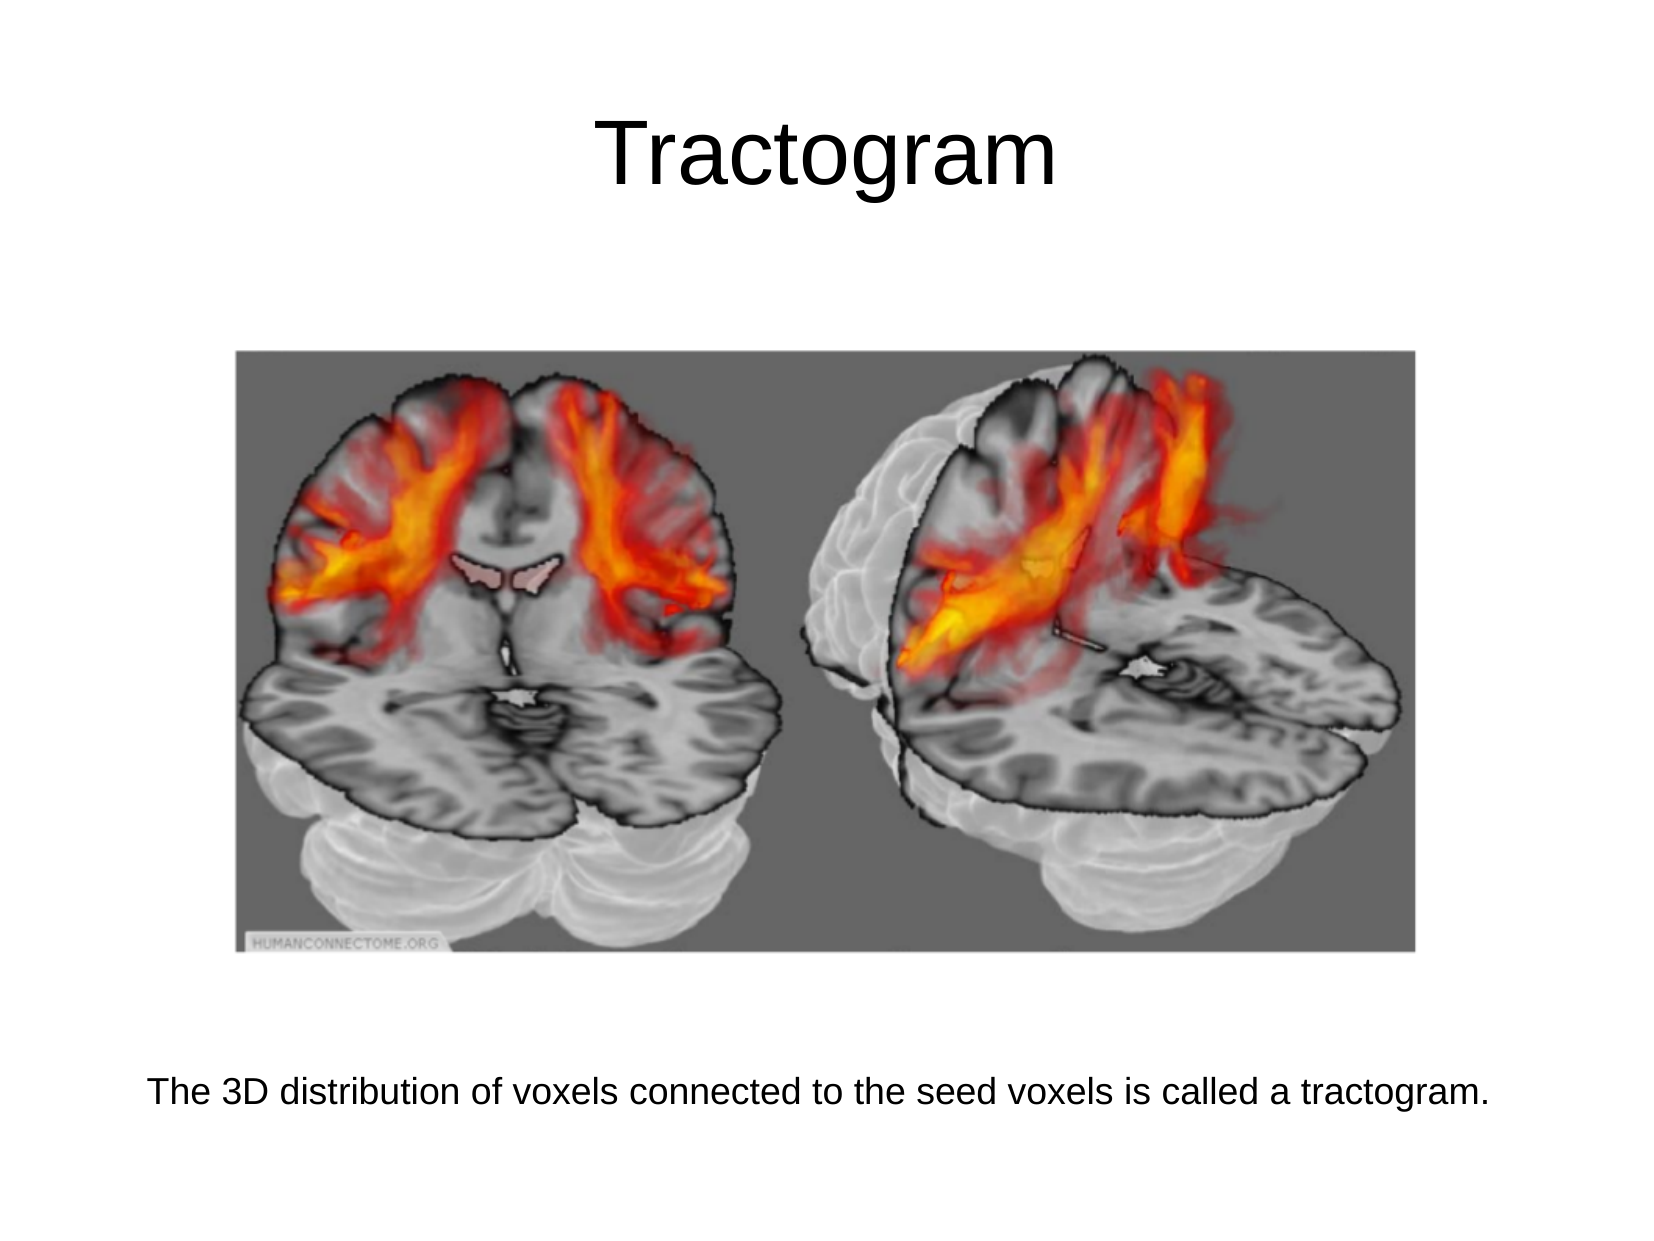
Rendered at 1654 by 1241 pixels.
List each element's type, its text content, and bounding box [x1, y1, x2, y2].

title Tractogram [82, 56, 1571, 250]
text_box The 3D distribution of voxels connected to the seed voxels is called a tractogram. [131, 1062, 1506, 1120]
picture [204, 324, 1453, 977]
